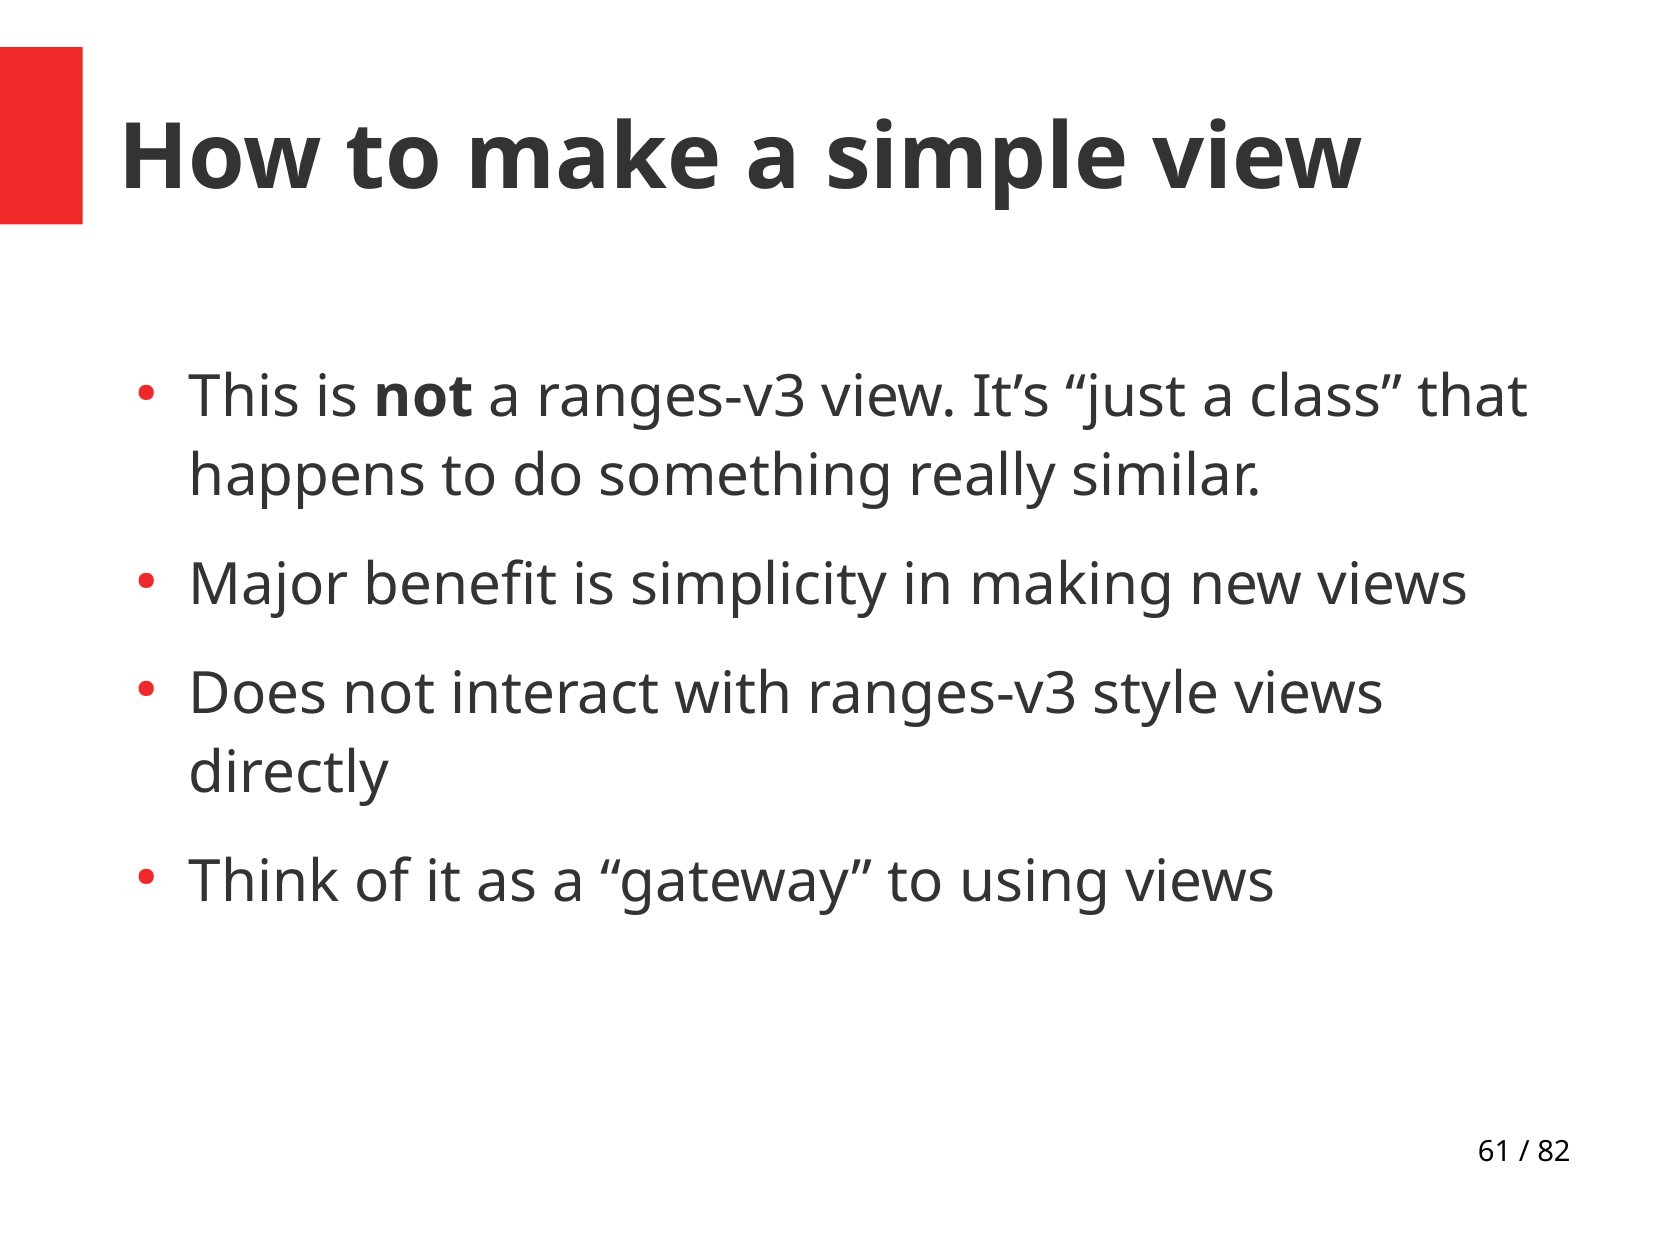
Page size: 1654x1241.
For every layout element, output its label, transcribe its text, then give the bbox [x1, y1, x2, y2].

list This is not a ranges-v3 view. It’s “just a class” that happens to do something really similar. Major benefit is simplicity in making new views Does not interact with ranges-v3 style views directly Think of it as a “gateway” to using views [118, 354, 1536, 1074]
title How to make a simple view [118, 49, 1571, 257]
